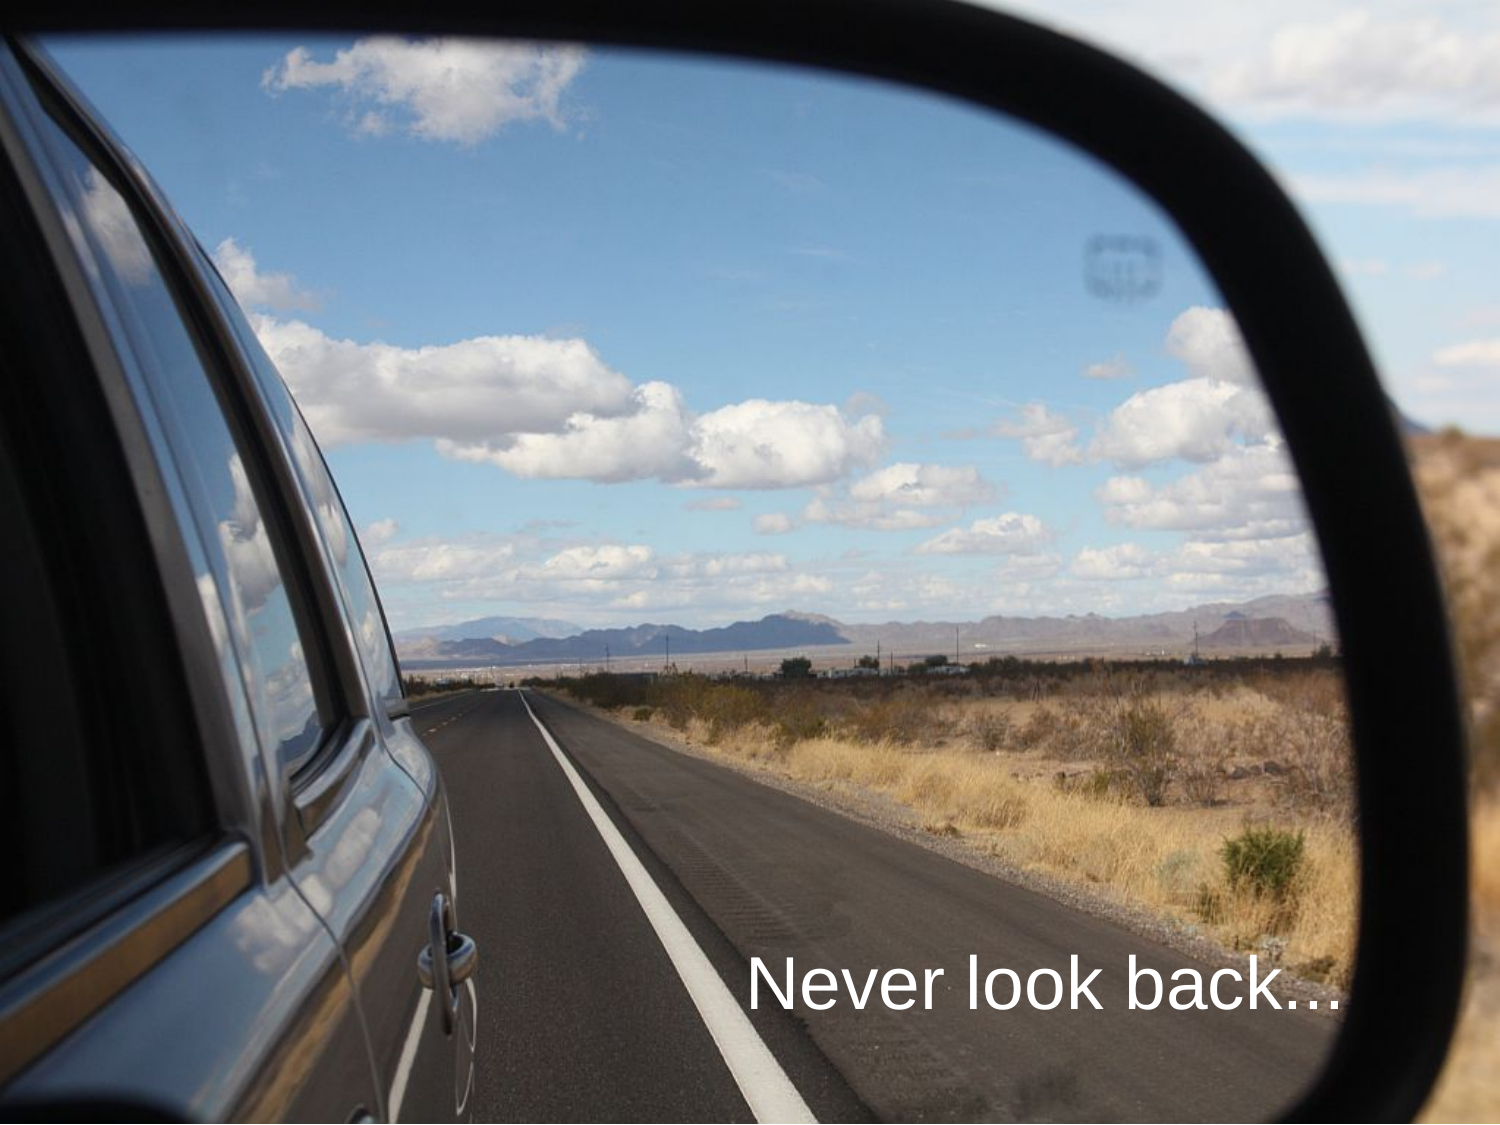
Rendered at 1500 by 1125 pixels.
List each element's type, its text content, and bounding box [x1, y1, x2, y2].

title Never look back... [407, 861, 1500, 1098]
picture [0, 0, 1500, 1124]
